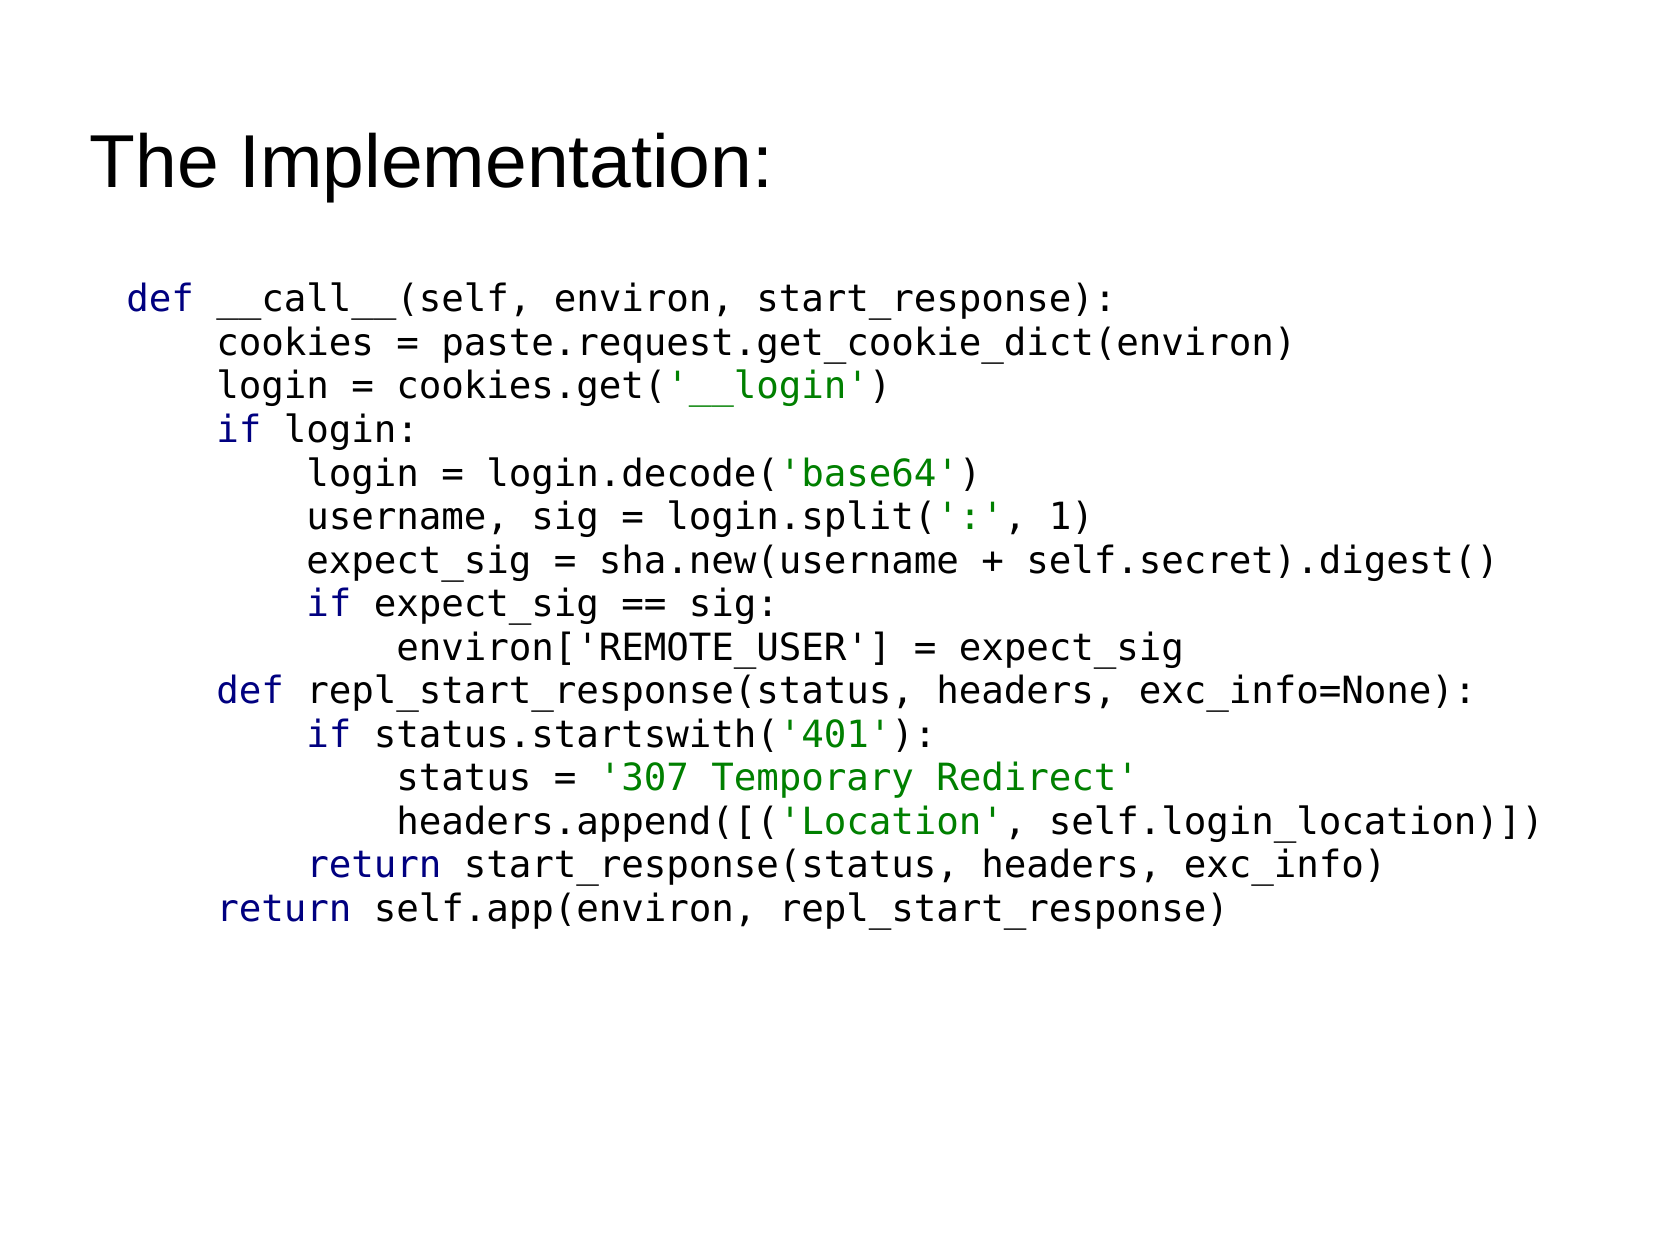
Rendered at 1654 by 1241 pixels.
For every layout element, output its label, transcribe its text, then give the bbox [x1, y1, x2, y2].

text_box def __call__(self, environ, start_response): cookies = paste.request.get_cookie_dict(environ) login = cookies.get('__login') if login: login = login.decode('base64') username, sig = login.split(':', 1) expect_sig = sha.new(username + self.secret).digest() if expect_sig == sig: environ['REMOTE_USER'] = expect_sig def repl_start_response(status, headers, exc_info=None): if status.startswith('401'): status = '307 Temporary Redirect' headers.append([('Location', self.login_location)]) return start_response(status, headers, exc_info) return self.app(environ, repl_start_response) [21, 226, 1613, 938]
text_box The Implementation: [75, 112, 1576, 212]
